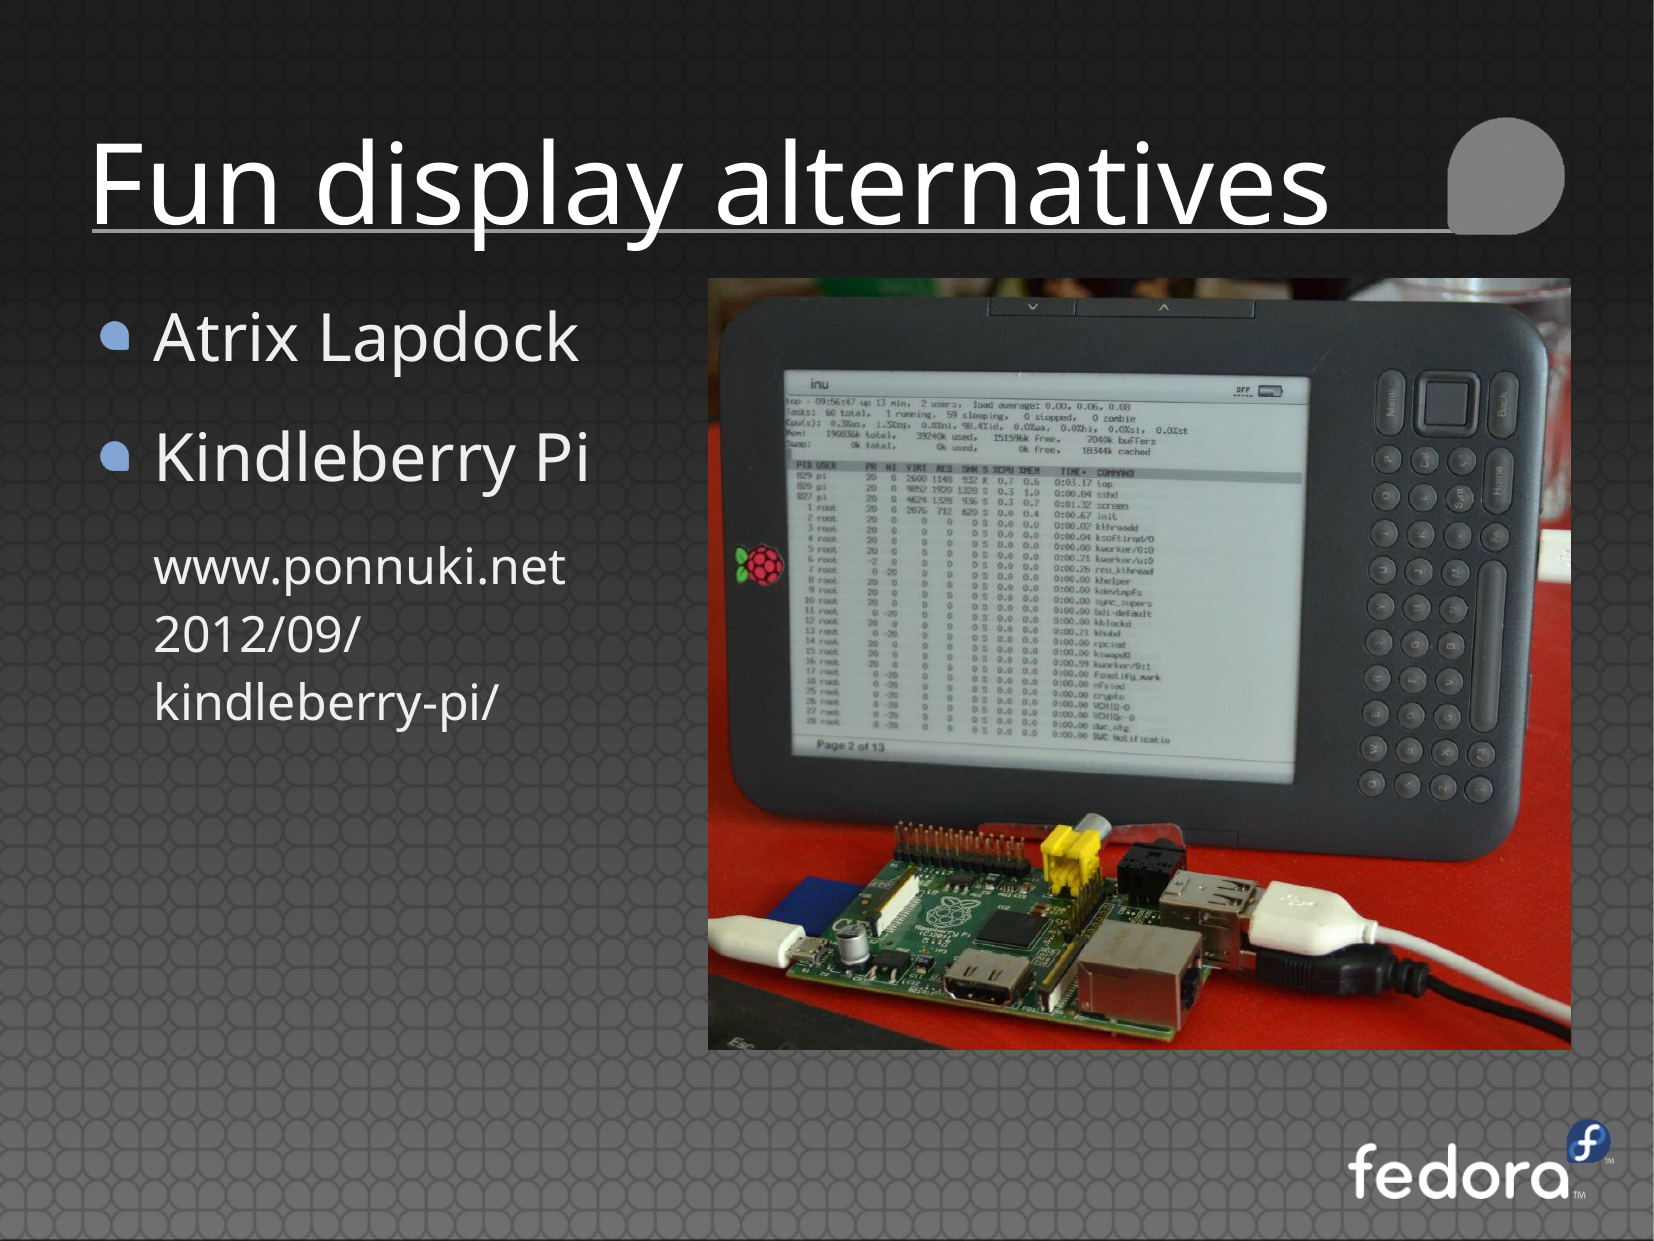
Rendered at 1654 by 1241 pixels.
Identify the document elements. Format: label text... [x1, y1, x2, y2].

list Atrix Lapdock Kindleberry Pi www.ponnuki.net 2012/09/ kindleberry-pi/ [82, 290, 708, 1010]
picture [0, 0, 1654, 1241]
title Fun display alternatives [86, 112, 1576, 249]
